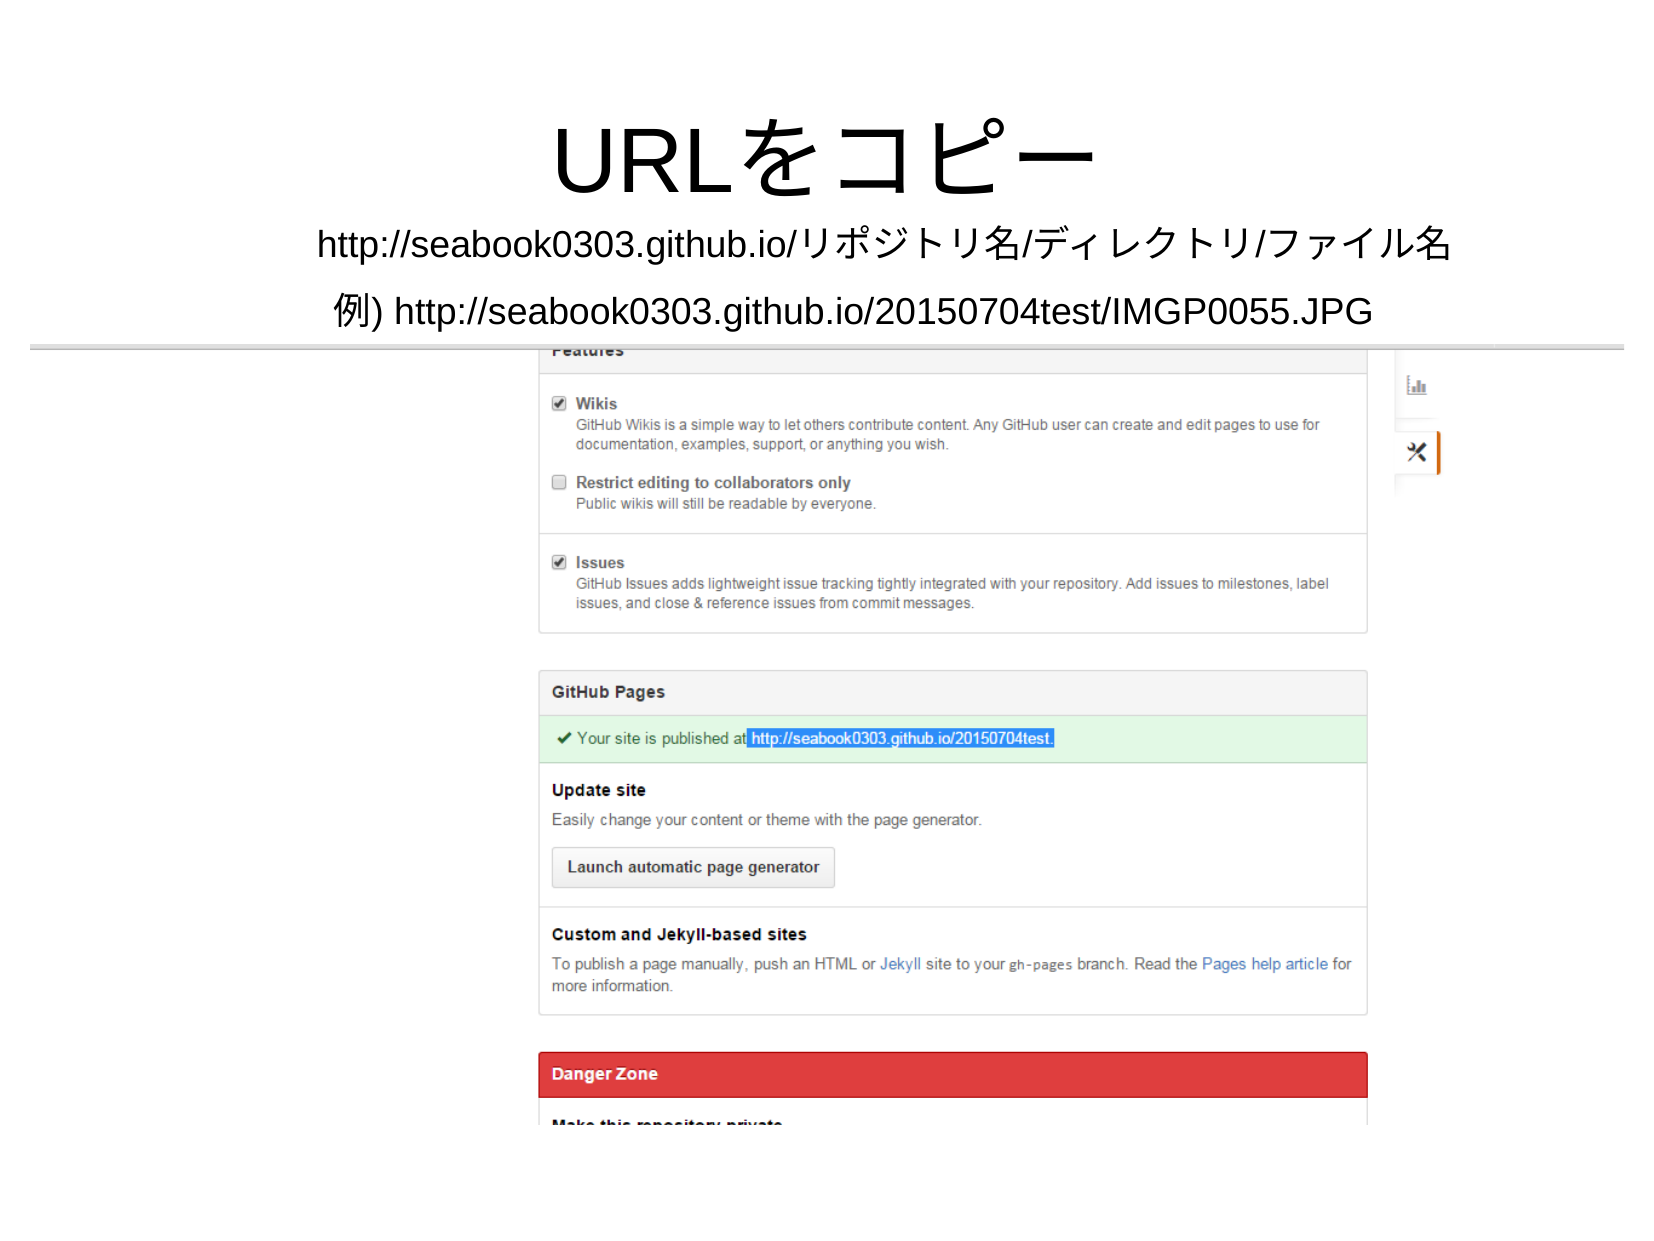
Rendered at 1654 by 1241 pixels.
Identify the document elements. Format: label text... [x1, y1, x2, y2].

text_box 例) http://seabook0303.github.io/20150704test/IMGP0055.JPG [318, 273, 1394, 331]
text_box http://seabook0303.github.io/リポジトリ名/ディレクトリ/ファイル名 [302, 206, 1469, 264]
title URLをコピー [82, 49, 1571, 257]
picture [30, 344, 1625, 1125]
